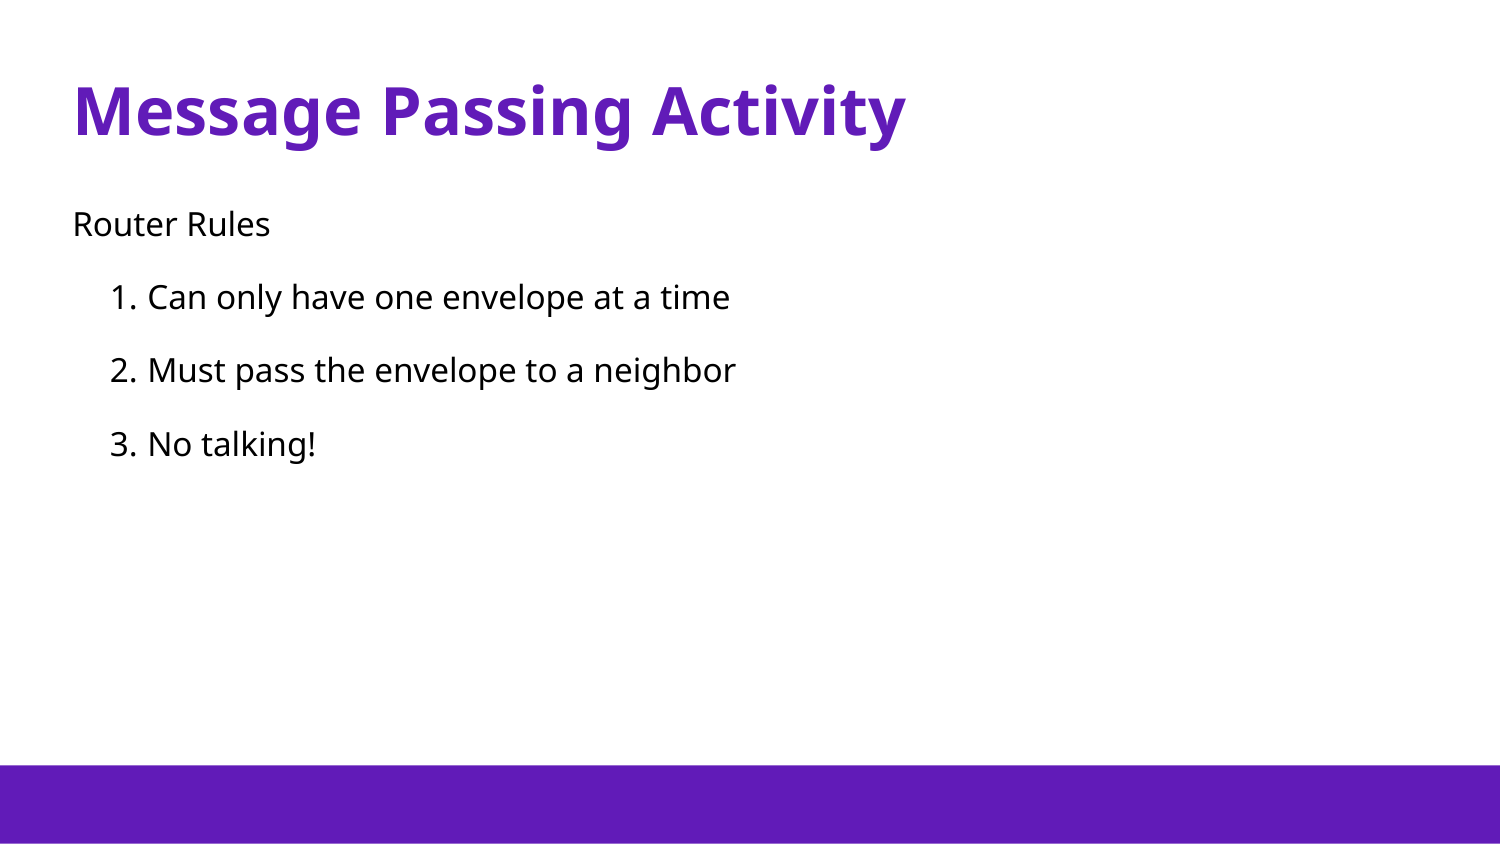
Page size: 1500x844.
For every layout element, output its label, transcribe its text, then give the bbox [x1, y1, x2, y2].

title Message Passing Activity [57, 54, 1273, 164]
list Router Rules Can only have one envelope at a time Must pass the envelope to a neighbor No talking! [57, 188, 1273, 709]
